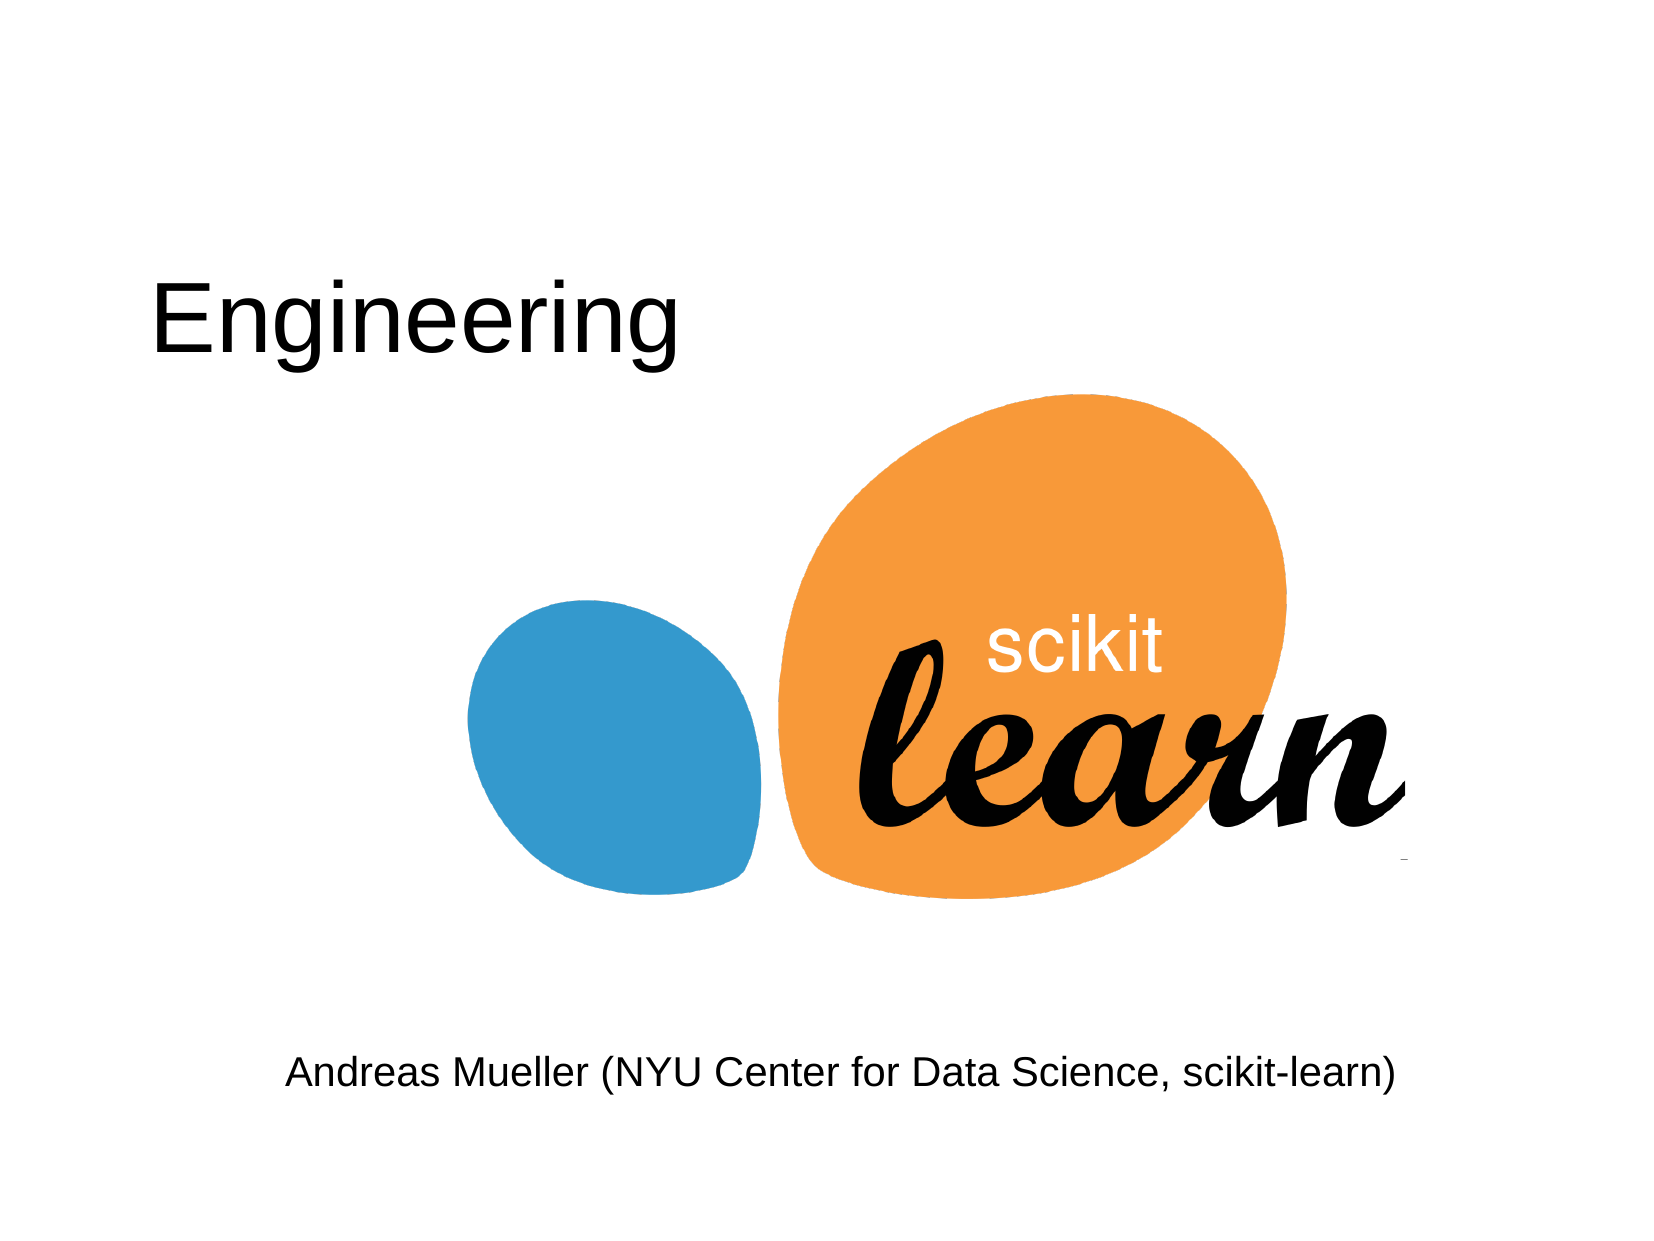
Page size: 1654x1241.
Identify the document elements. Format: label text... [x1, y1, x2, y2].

picture [446, 274, 1426, 931]
text_box Andreas Mueller (NYU Center for Data Science, scikit-learn) [285, 1047, 1427, 1096]
text_box Engineering [135, 255, 796, 382]
